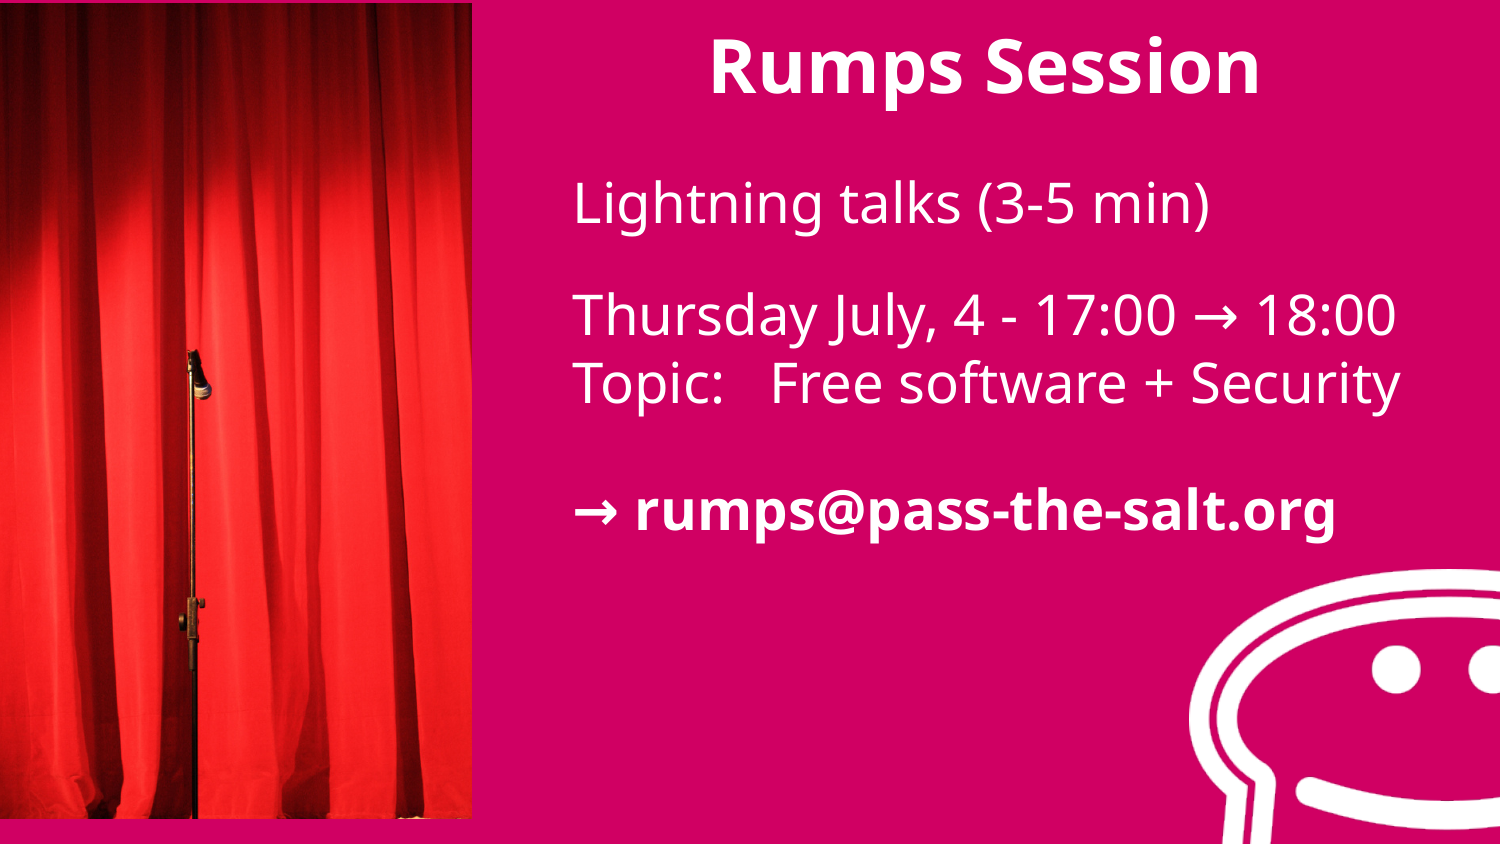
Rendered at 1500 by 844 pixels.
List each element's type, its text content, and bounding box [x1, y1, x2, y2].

picture [0, 3, 472, 819]
text_box Lightning talks (3-5 min) Thursday July, 4 - 17:00 → 18:00 Topic: Free software + Security → rumps@pass-the-salt.org [557, 151, 1500, 742]
text_box Rumps Session [472, 3, 1500, 124]
picture [1189, 742, 1500, 844]
